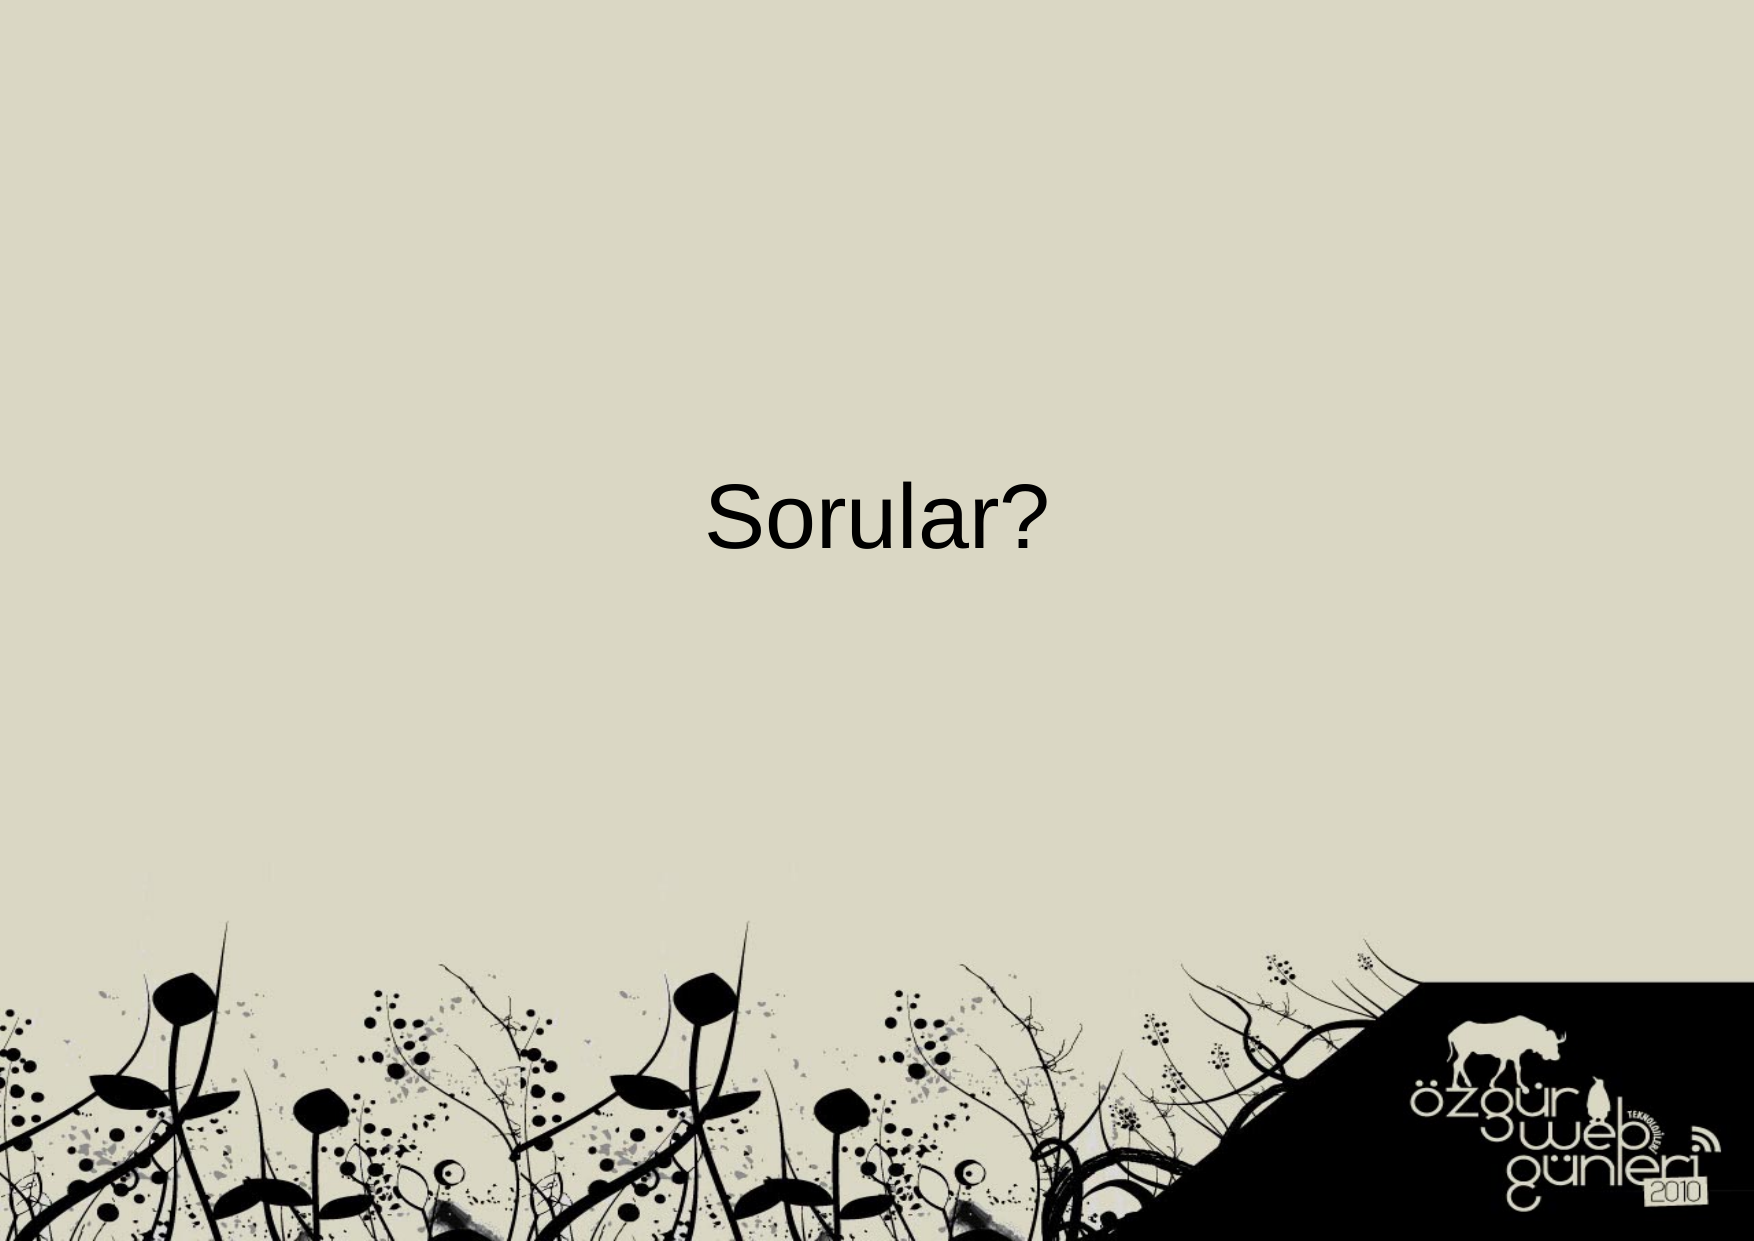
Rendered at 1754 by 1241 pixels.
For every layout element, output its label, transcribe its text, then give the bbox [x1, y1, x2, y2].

picture [0, 0, 1754, 1241]
title Sorular? [88, 412, 1668, 621]
